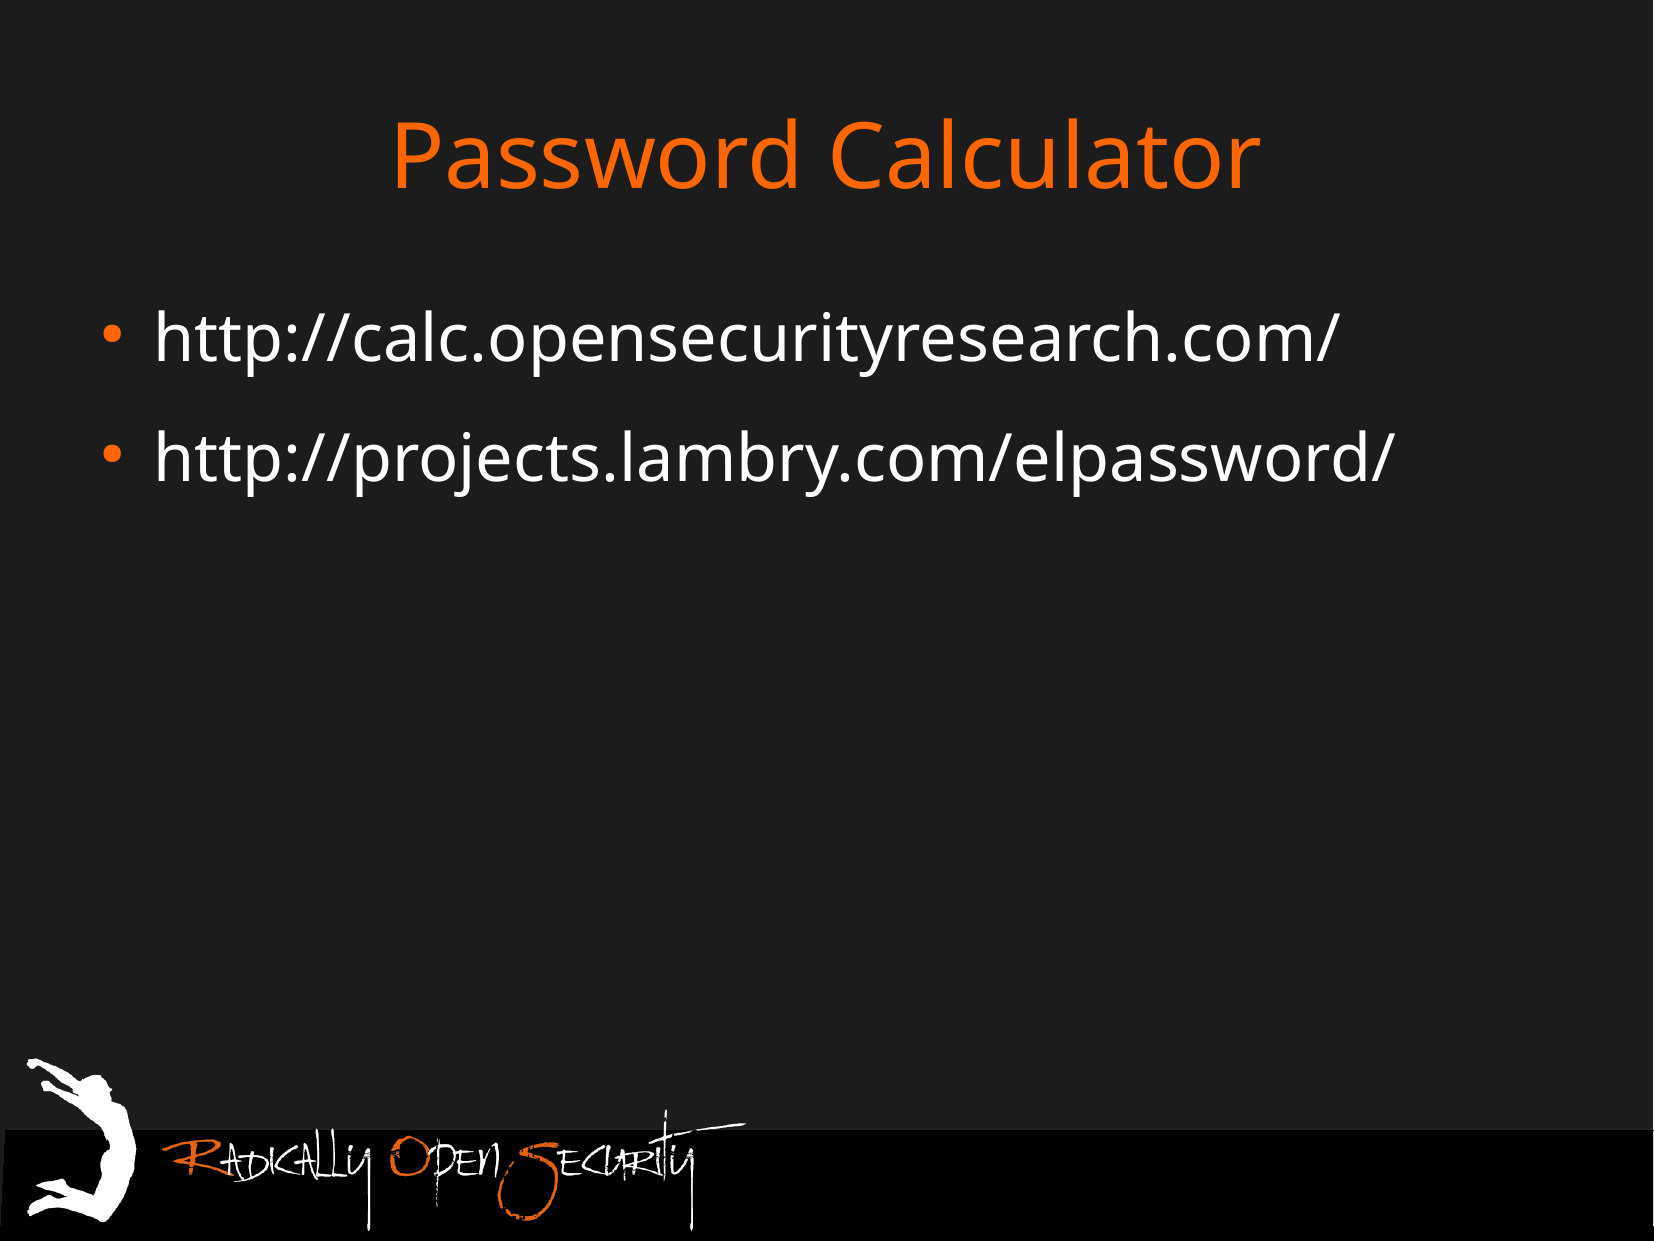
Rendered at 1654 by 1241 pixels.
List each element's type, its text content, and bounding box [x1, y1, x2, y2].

list http://calc.opensecurityresearch.com/ http://projects.lambry.com/elpassword/ [82, 290, 1571, 1010]
title Password Calculator [82, 49, 1571, 257]
picture [0, 1022, 778, 1241]
